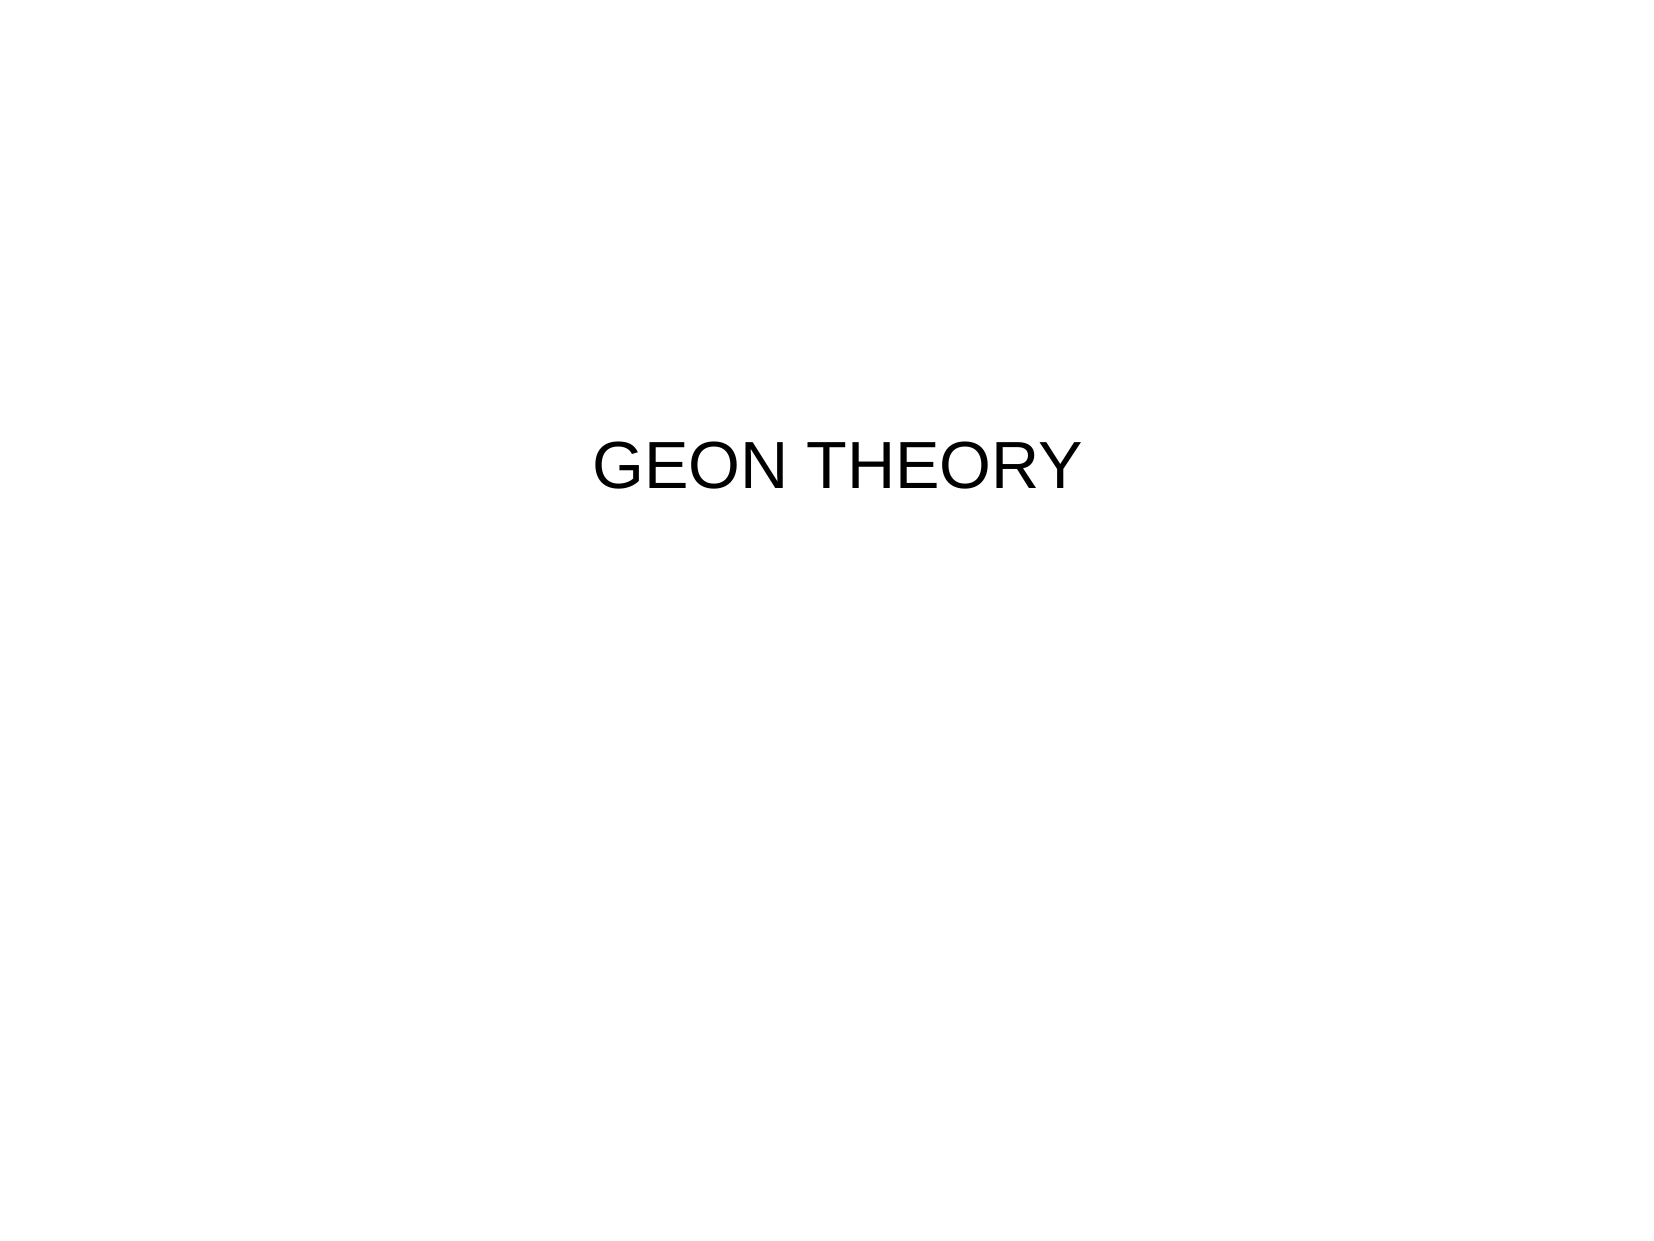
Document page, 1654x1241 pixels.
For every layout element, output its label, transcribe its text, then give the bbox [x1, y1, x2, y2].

subtitle GEON THEORY [22, 19, 1654, 1166]
